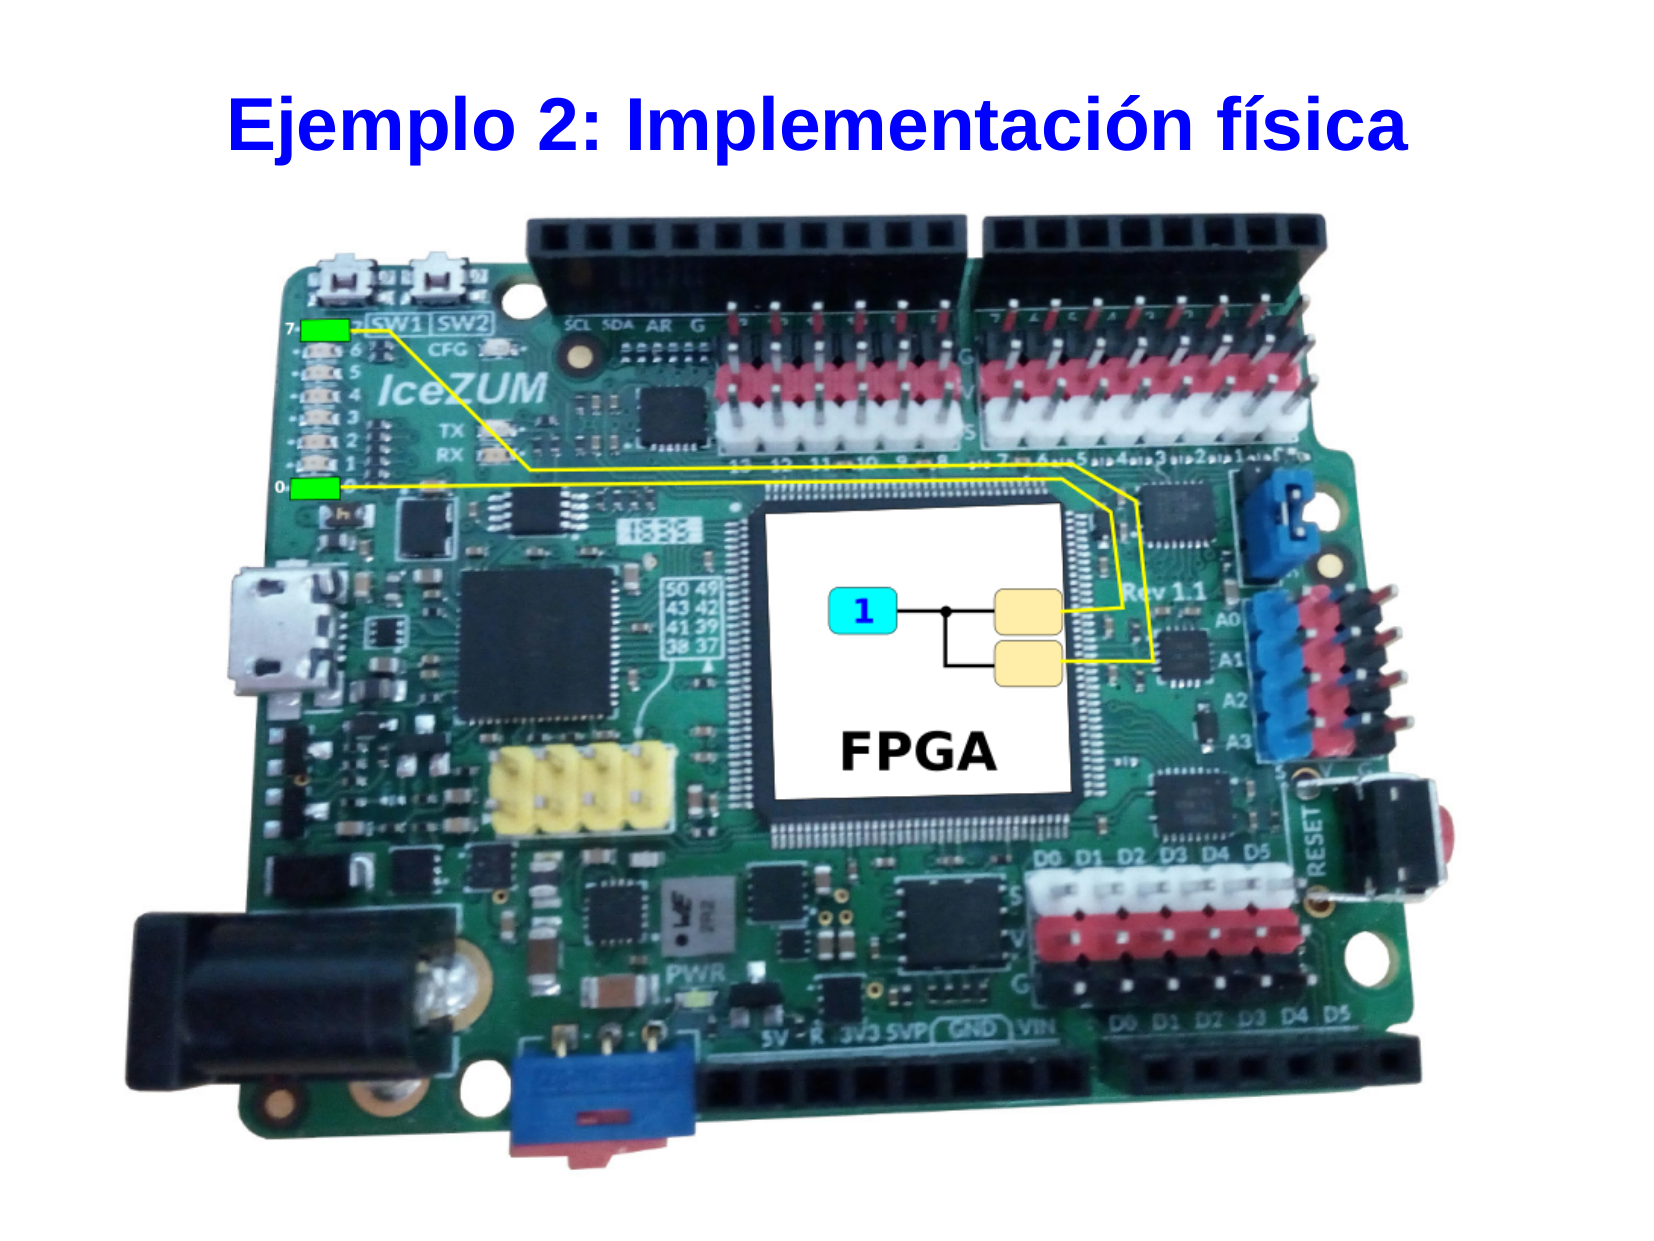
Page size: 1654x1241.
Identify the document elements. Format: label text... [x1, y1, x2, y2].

text_box Ejemplo 2: Implementación física [90, 75, 1546, 174]
picture [106, 194, 1471, 1179]
